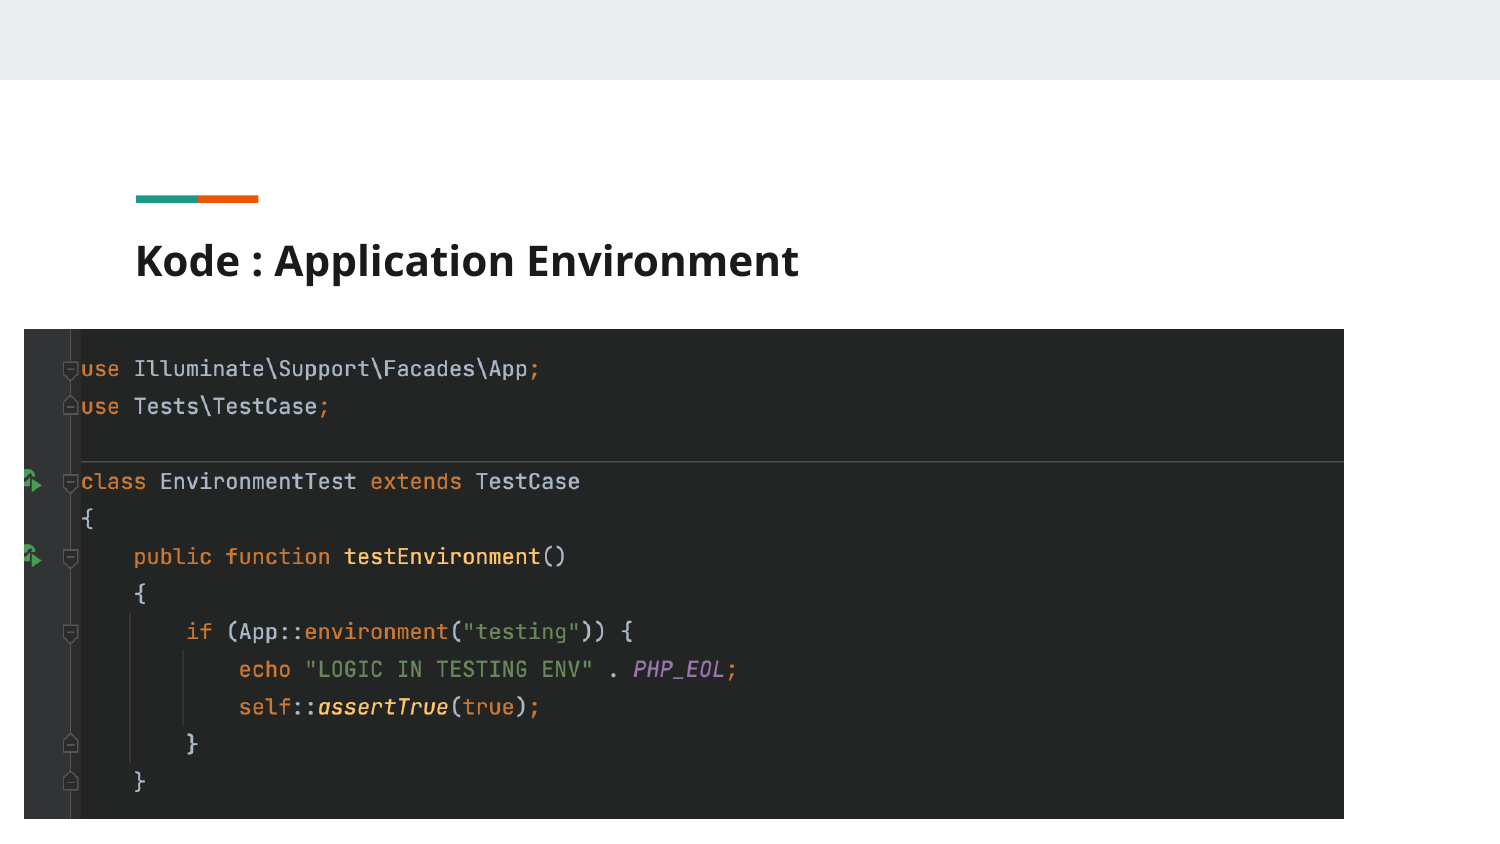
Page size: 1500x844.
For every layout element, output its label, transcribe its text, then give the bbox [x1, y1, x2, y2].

picture [24, 329, 1344, 819]
title Kode : Application Environment [119, 216, 1381, 305]
